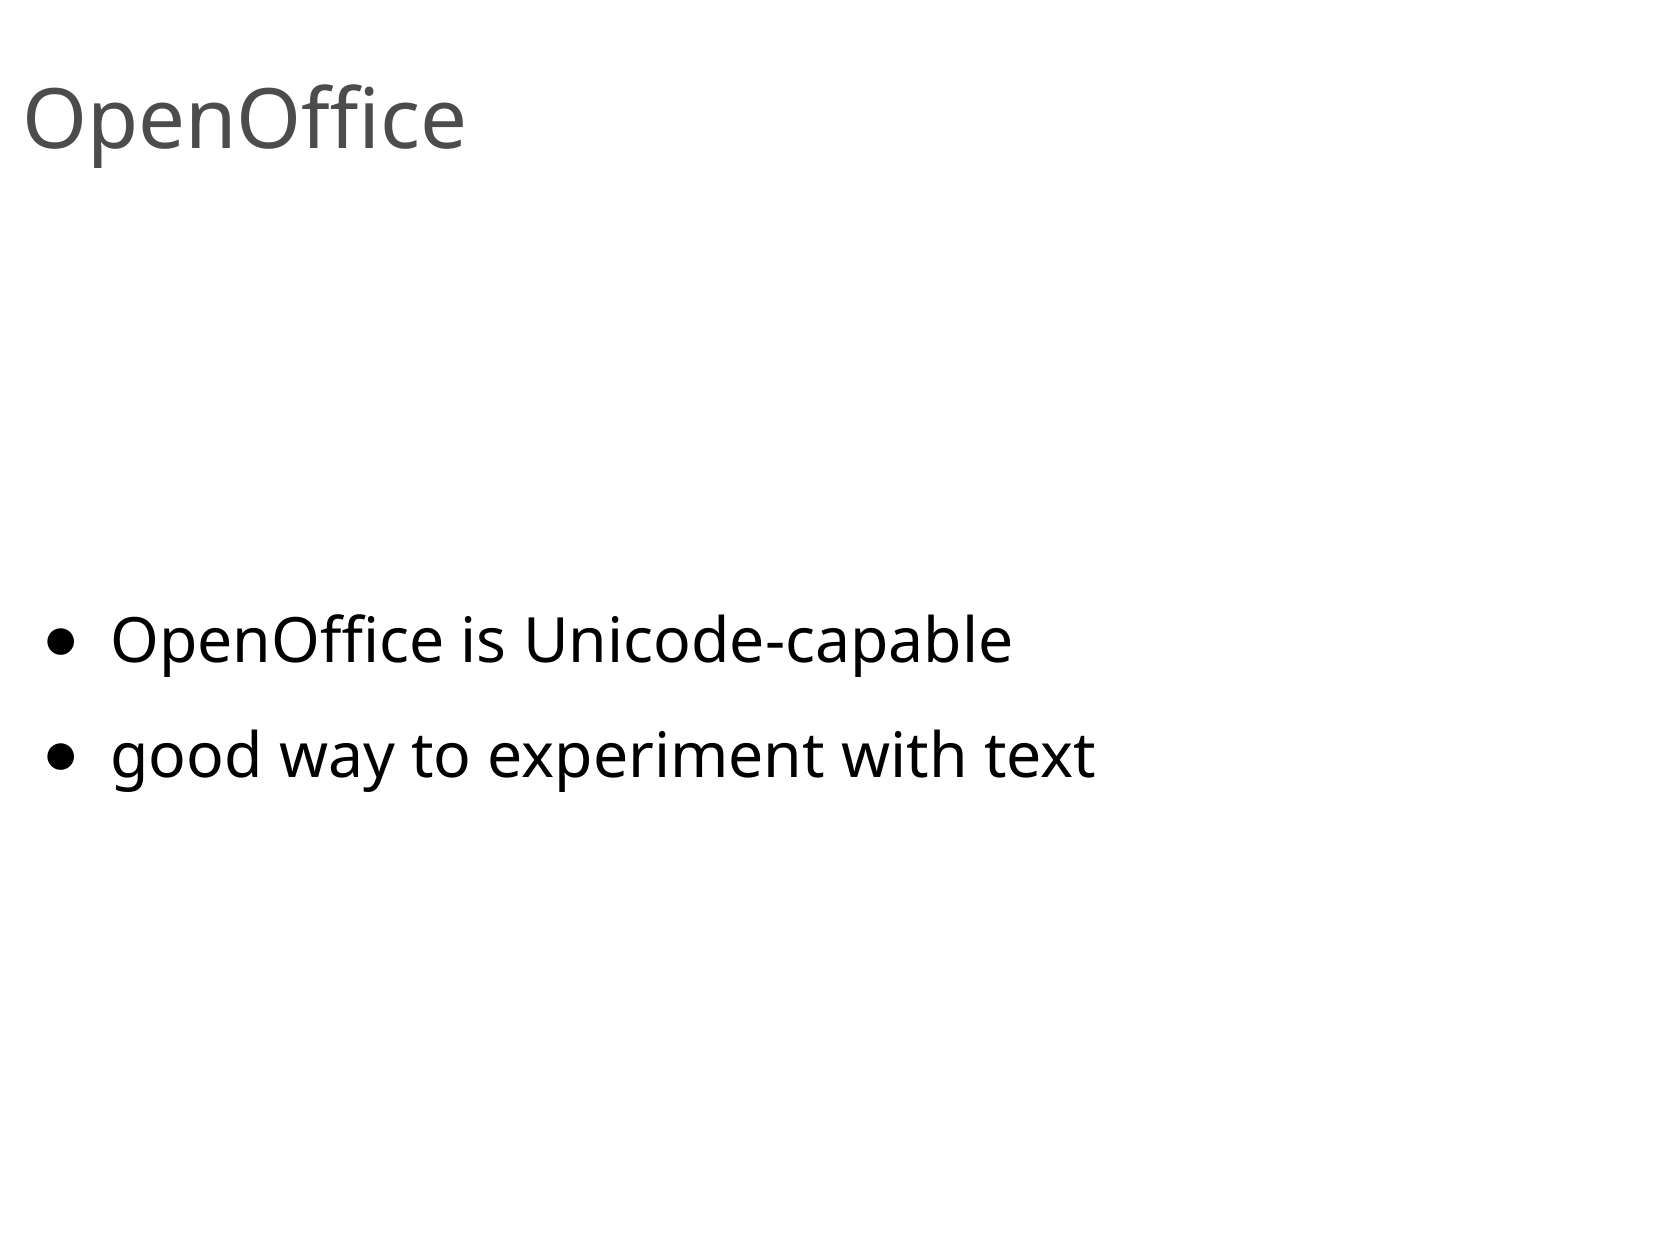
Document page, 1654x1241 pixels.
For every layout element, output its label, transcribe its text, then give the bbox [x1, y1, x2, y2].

list OpenOffice is Unicode-capable good way to experiment with text [25, 233, 1654, 1158]
title OpenOffice [22, 26, 1654, 205]
